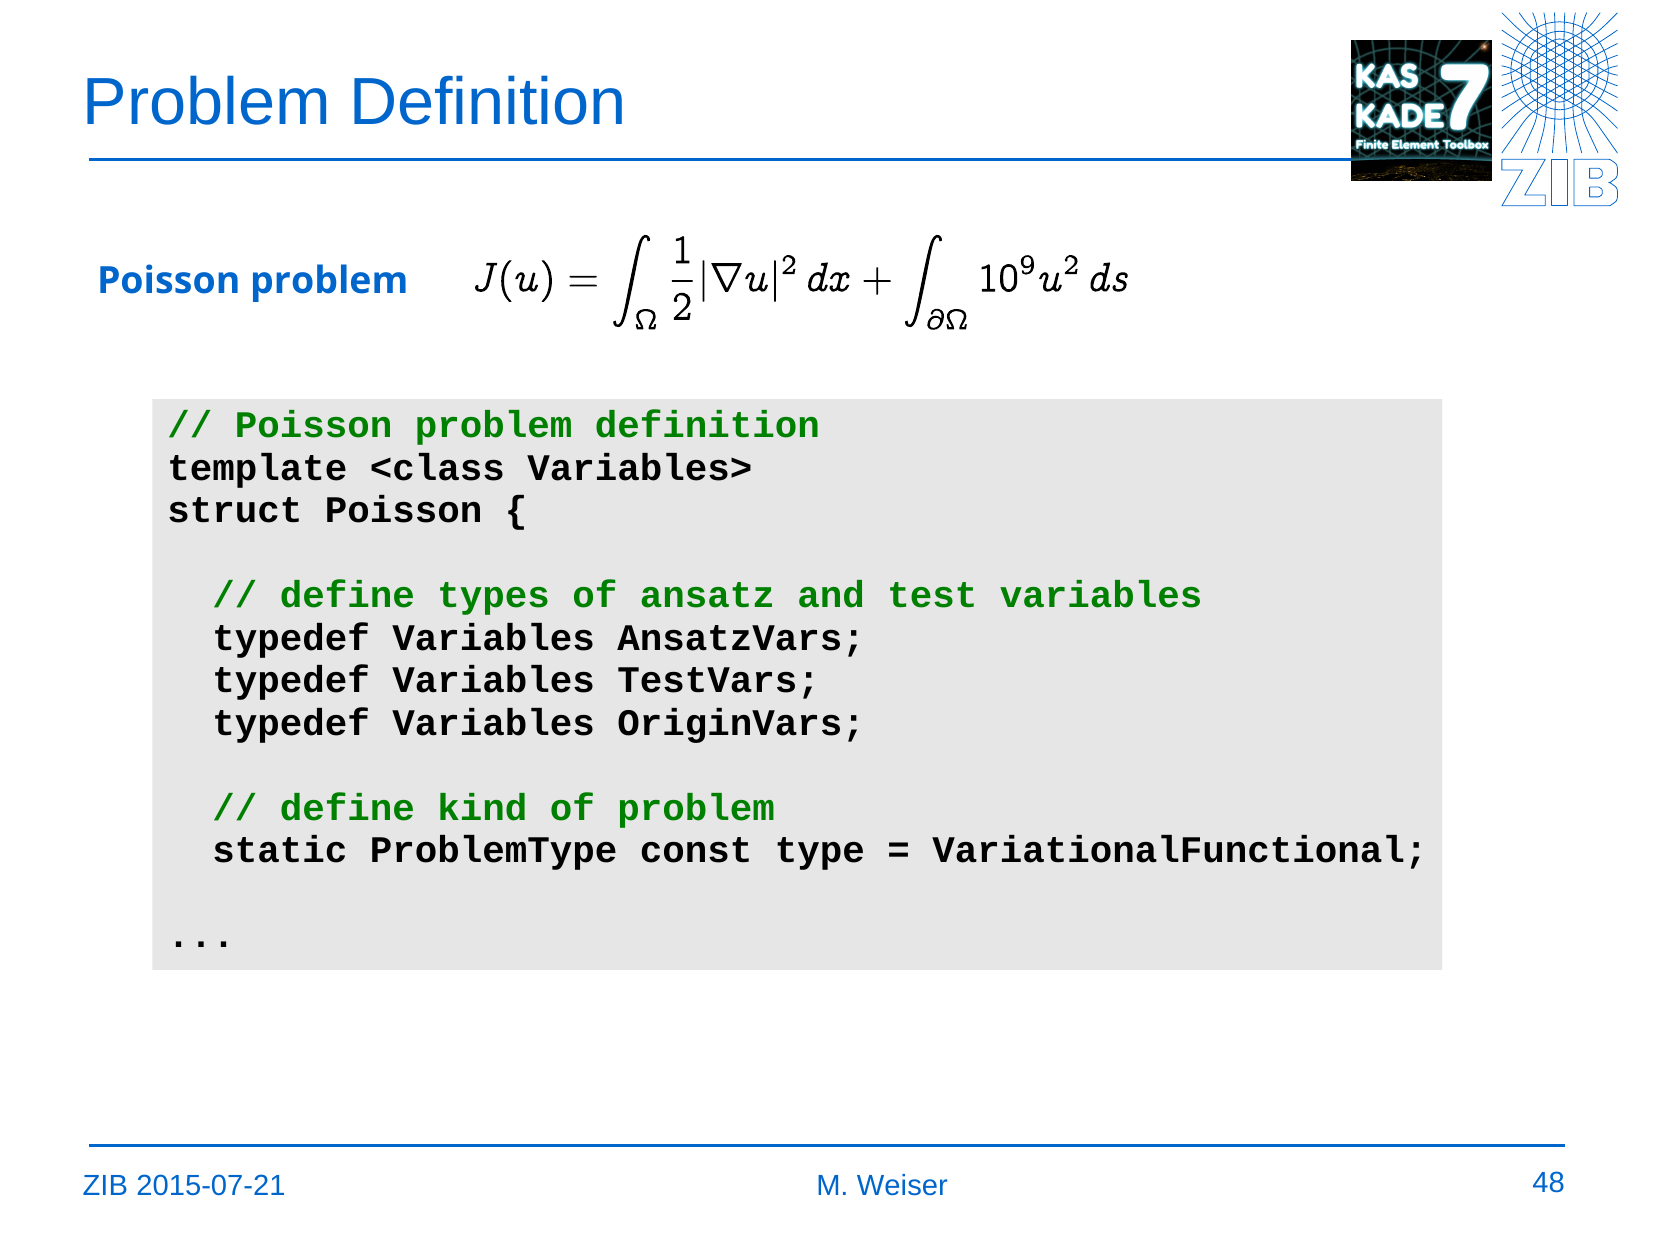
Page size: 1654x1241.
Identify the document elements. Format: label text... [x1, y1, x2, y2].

picture [475, 234, 1128, 330]
text_box // Poisson problem definition template <class Variables> struct Poisson { // define types of ansatz and test variables typedef Variables AnsatzVars; typedef Variables TestVars; typedef Variables OriginVars; // define kind of problem static ProblemType const type = VariationalFunctional; ... [152, 399, 1443, 970]
picture [1351, 40, 1492, 181]
text_box Poisson problem [82, 245, 414, 305]
title Problem Definition [82, 64, 1359, 139]
